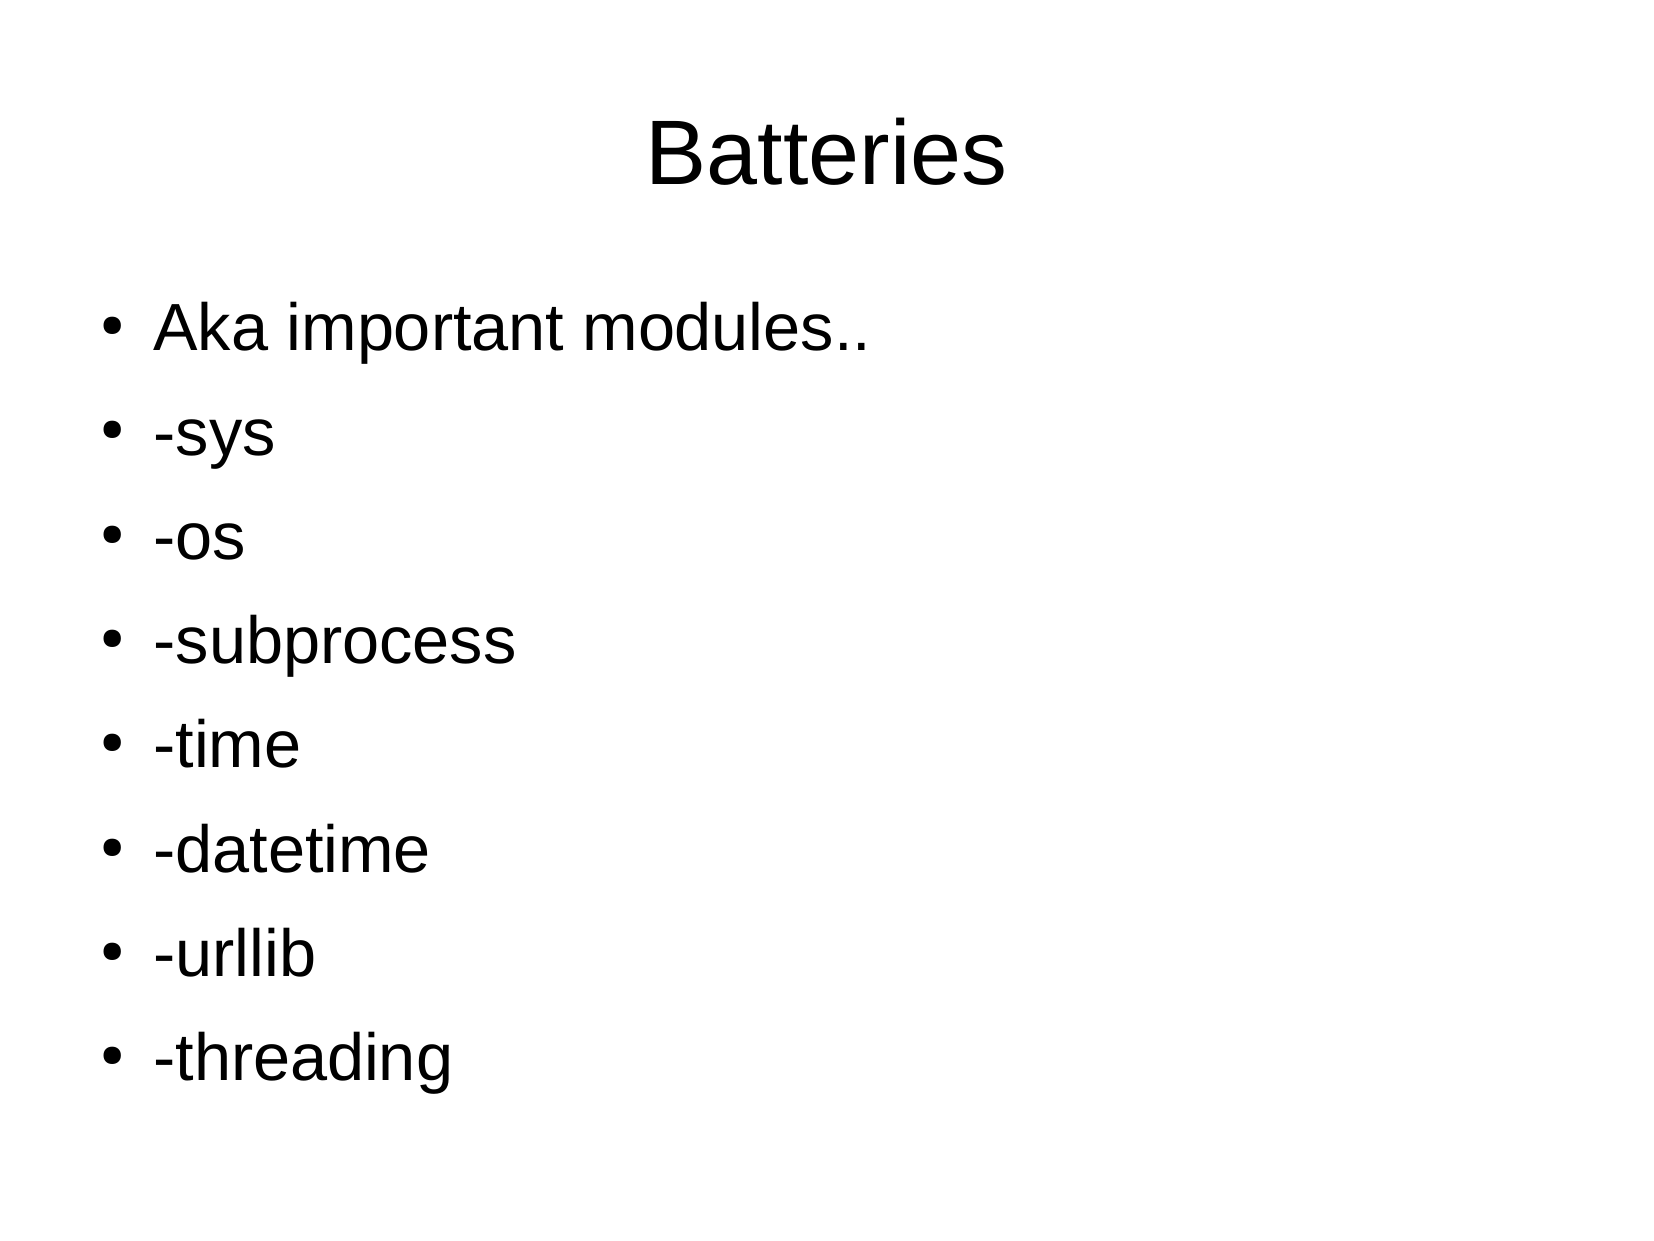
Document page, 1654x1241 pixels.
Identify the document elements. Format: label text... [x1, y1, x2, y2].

title Batteries [82, 49, 1571, 257]
list Aka important modules.. -sys -os -subprocess -time -datetime -urllib -threading [82, 290, 1571, 1109]
